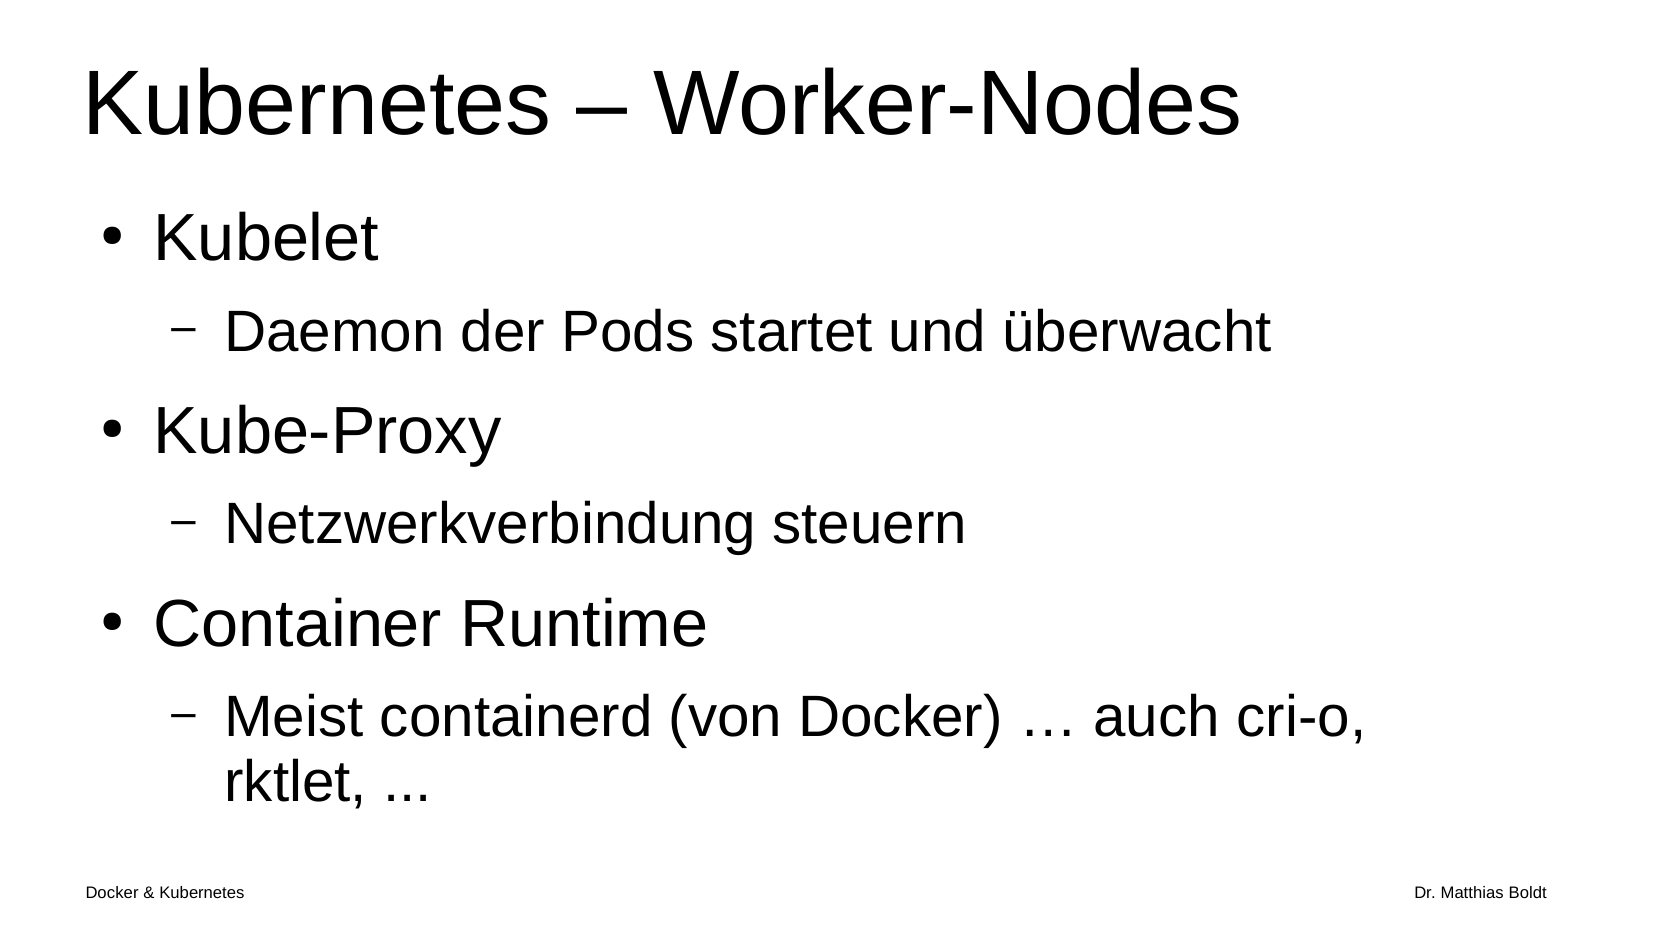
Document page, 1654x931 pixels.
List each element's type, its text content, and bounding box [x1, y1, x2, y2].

title Kubernetes – Worker-Nodes [82, 25, 1571, 181]
list Kubelet Daemon der Pods startet und überwacht Kube-Proxy Netzwerkverbindung steuern Container Runtime Meist containerd (von Docker) … auch cri-o, rktlet, ... [82, 199, 1453, 845]
text_box Docker & Kubernetes Dr. Matthias Boldt [70, 875, 1563, 910]
